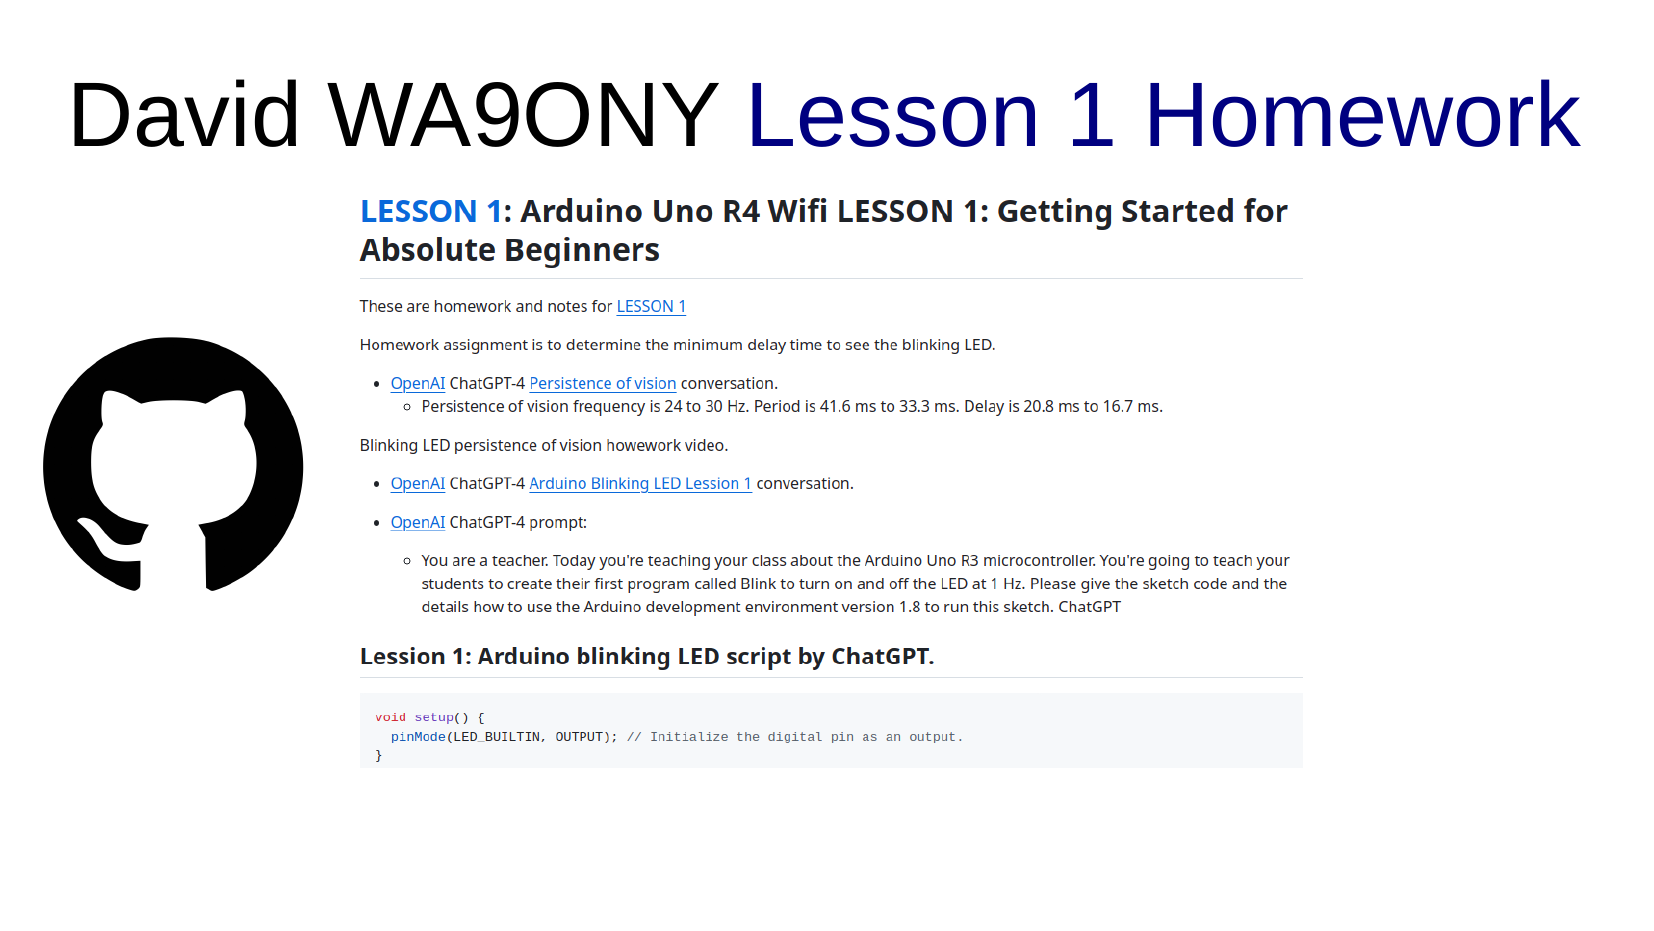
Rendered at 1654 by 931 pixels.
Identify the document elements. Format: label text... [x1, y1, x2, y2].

picture [351, 187, 1303, 768]
title David WA9ONY Lesson 1 Homework [0, 12, 1651, 218]
picture [37, 328, 309, 601]
